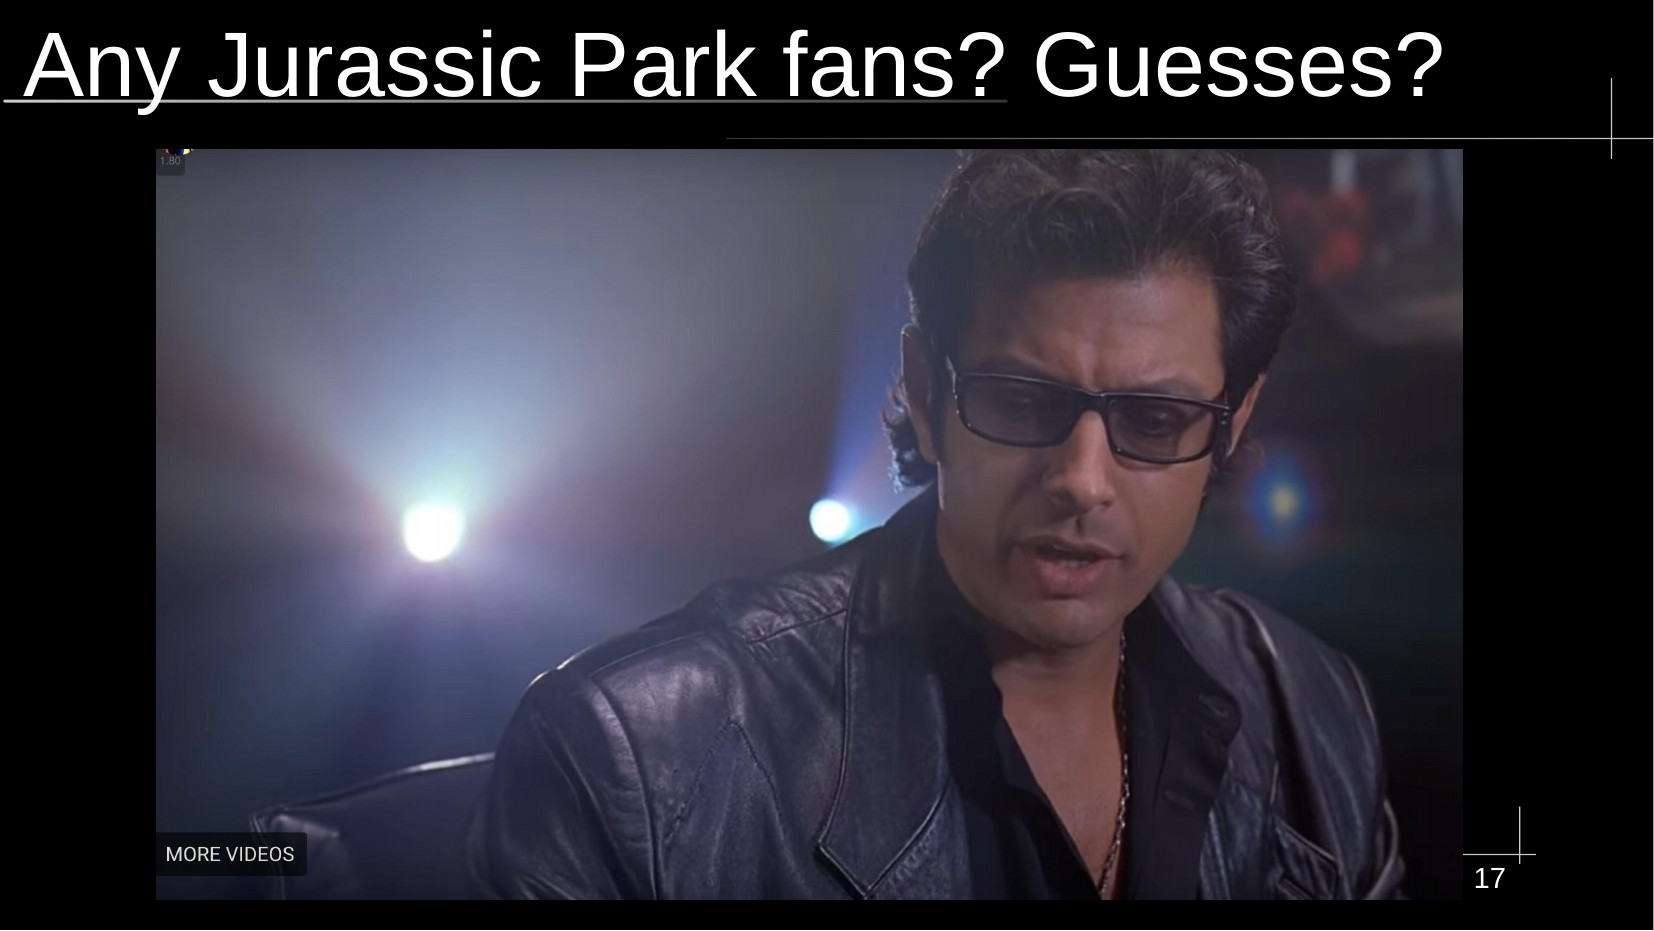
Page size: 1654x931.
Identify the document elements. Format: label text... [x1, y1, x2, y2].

picture [156, 149, 1463, 901]
title Any Jurassic Park fans? Guesses? [23, 11, 1589, 119]
